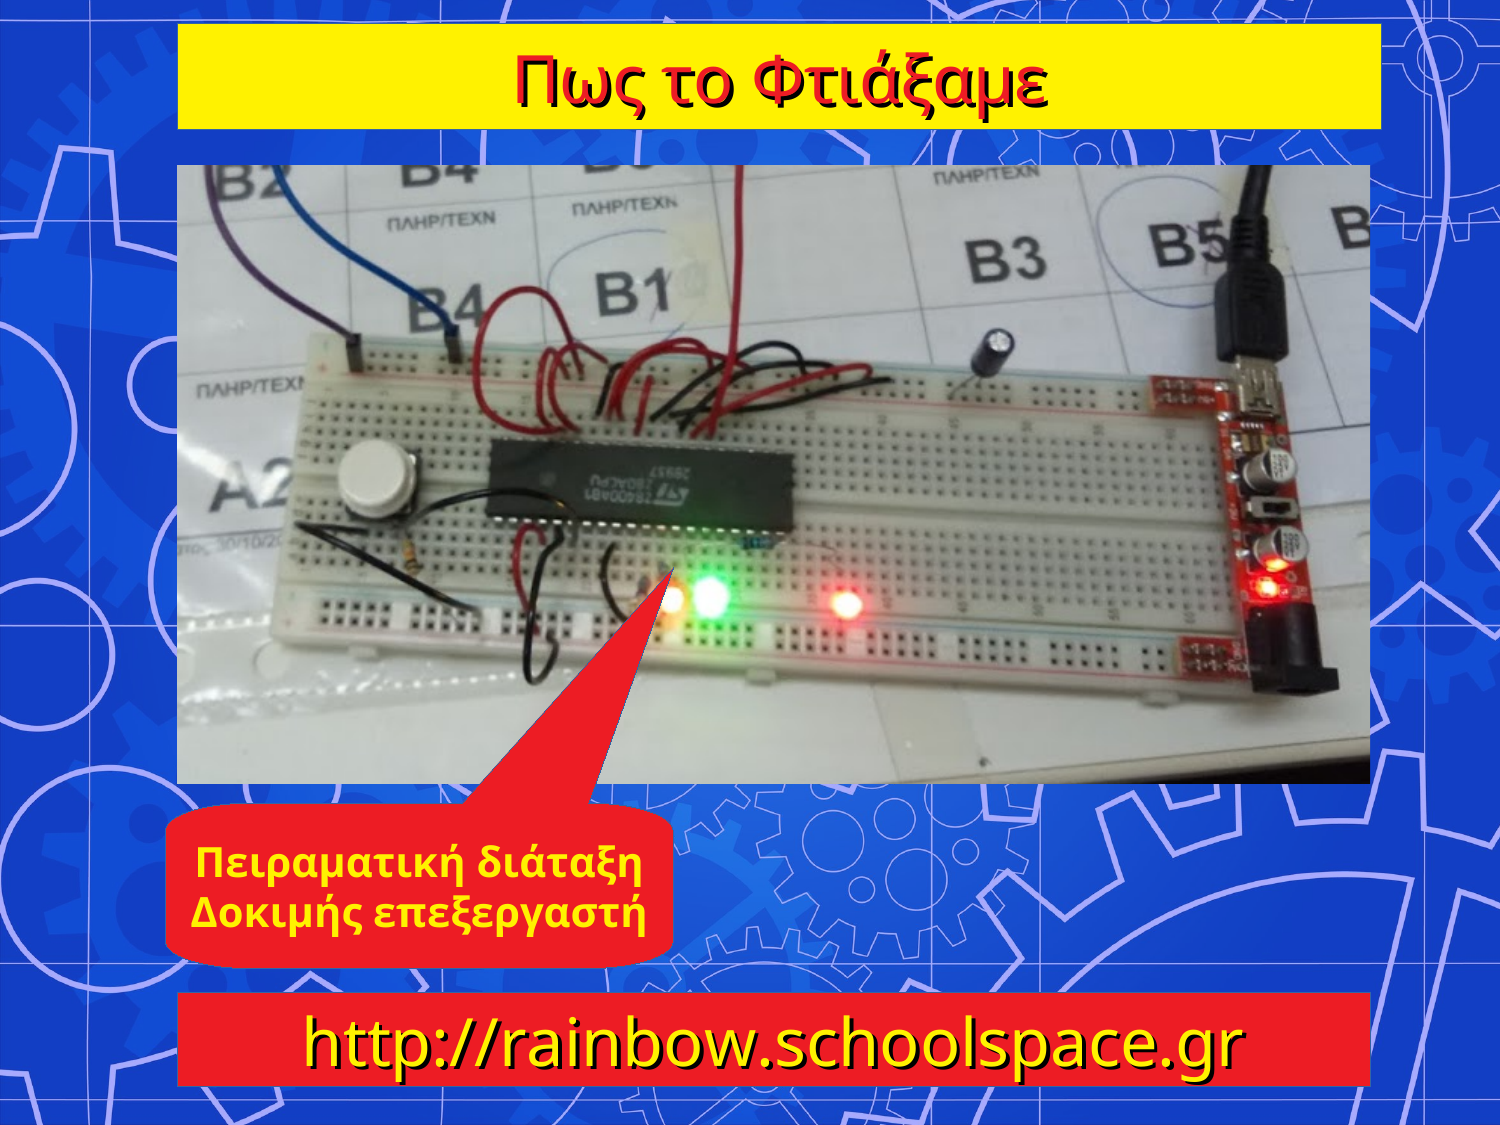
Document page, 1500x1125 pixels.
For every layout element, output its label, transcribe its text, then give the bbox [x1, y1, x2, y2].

text_box http://rainbow.schoolspace.gr [177, 992, 1371, 1087]
text_box Πειραματική διάταξη Δοκιμής επεξεργαστή [165, 567, 674, 969]
picture [0, 0, 1500, 1125]
text_box Πως το Φτιάξαμε [177, 23, 1382, 130]
